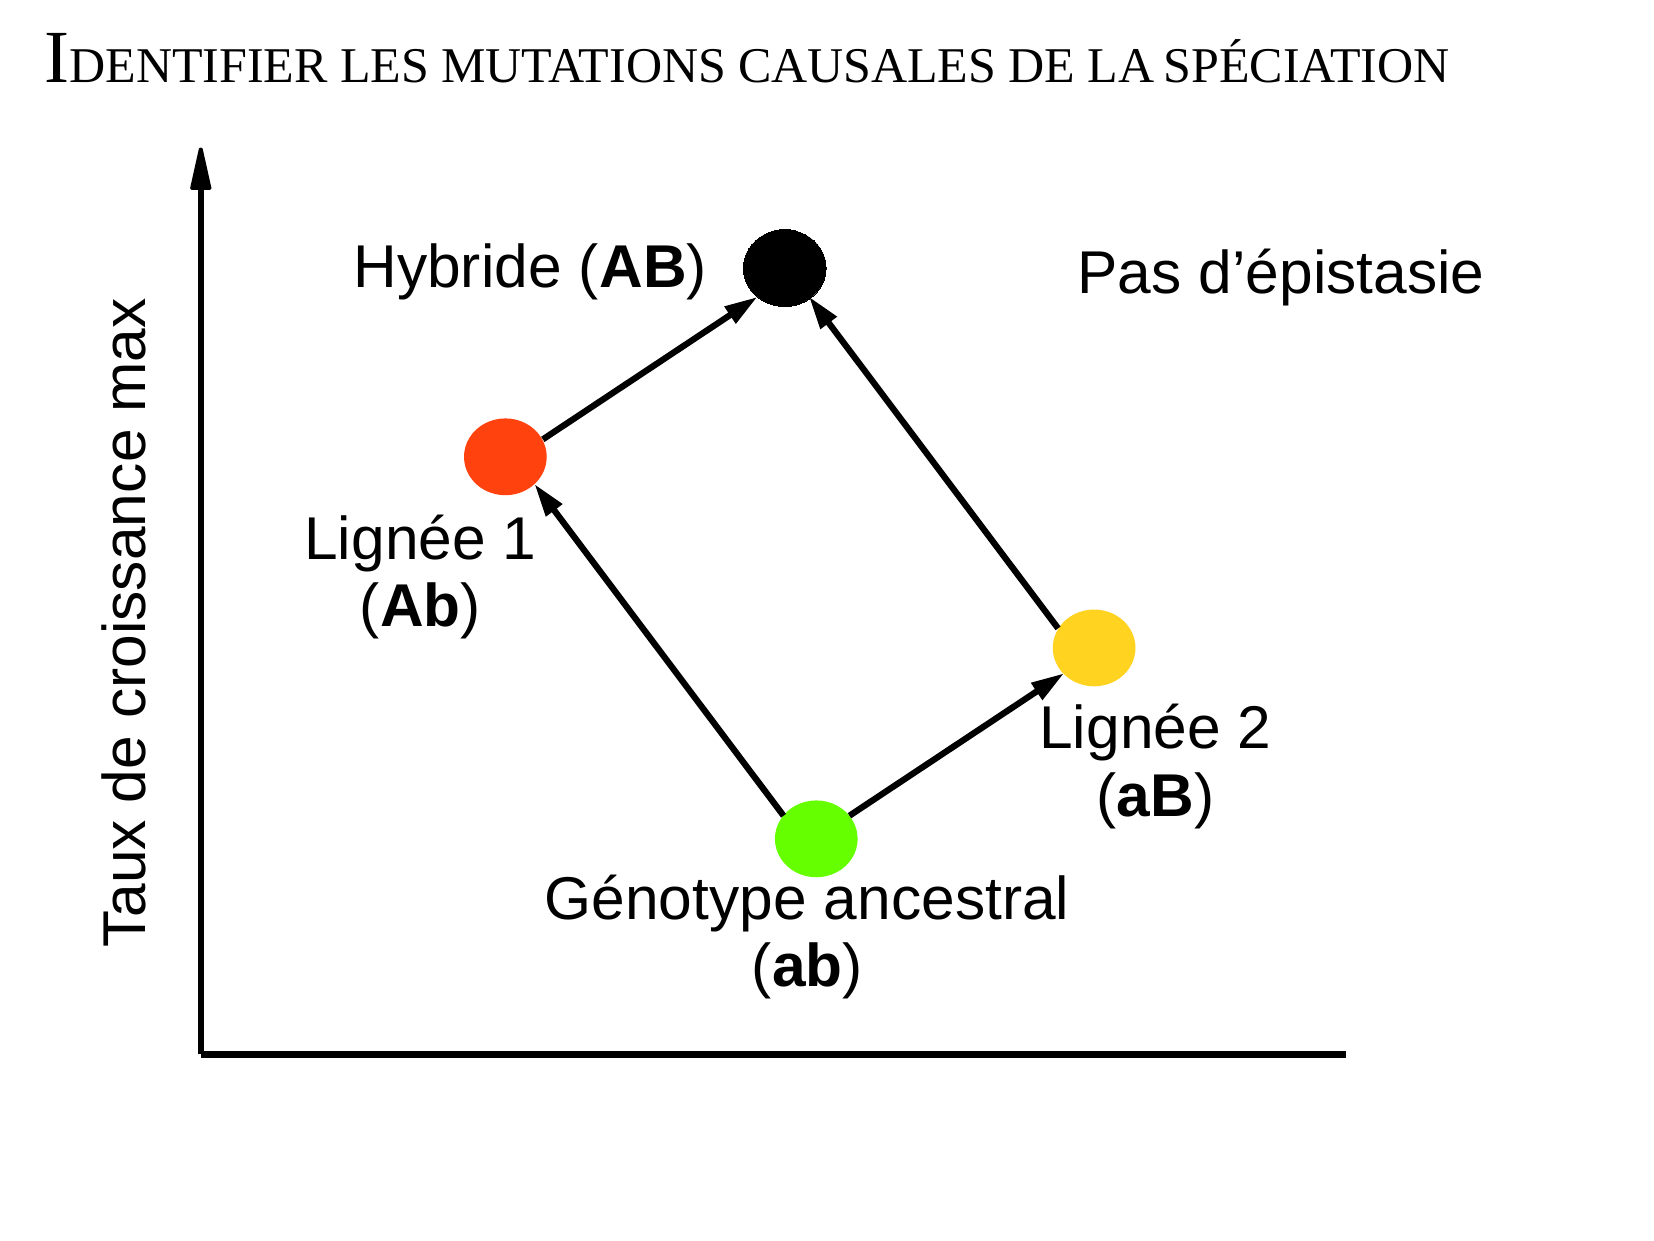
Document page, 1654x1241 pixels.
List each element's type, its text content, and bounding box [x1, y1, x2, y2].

text_box [1052, 609, 1136, 687]
text_box Pas d’épistasie [1062, 231, 1501, 314]
text_box Taux de croissance max [83, 282, 166, 963]
text_box [463, 418, 547, 496]
text_box [774, 800, 858, 857]
text_box Lignée 1 (Ab) [289, 497, 552, 648]
text_box Génotype ancestral (ab) [529, 857, 1086, 1007]
text_box IDENTIFIER LES MUTATIONS CAUSALES DE LA SPÉCIATION [30, 8, 1465, 107]
text_box [743, 229, 827, 307]
text_box Lignée 2 (aB) [1024, 686, 1287, 837]
text_box Hybride (AB) [338, 225, 723, 308]
